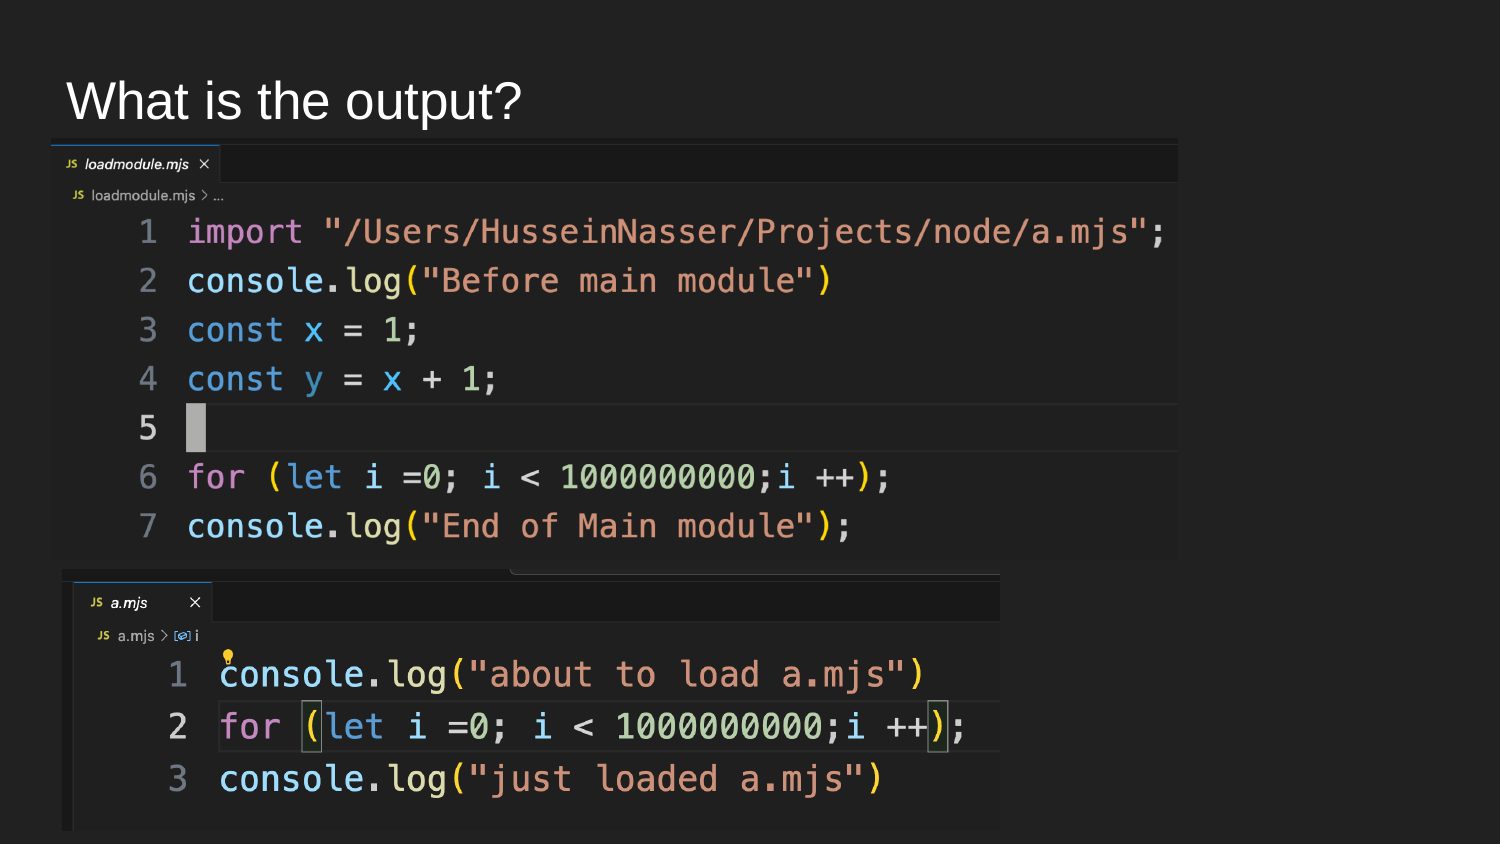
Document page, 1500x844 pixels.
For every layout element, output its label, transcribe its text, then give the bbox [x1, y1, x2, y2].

picture [51, 138, 1178, 560]
picture [62, 569, 1000, 831]
title What is the output? [51, 51, 1449, 146]
